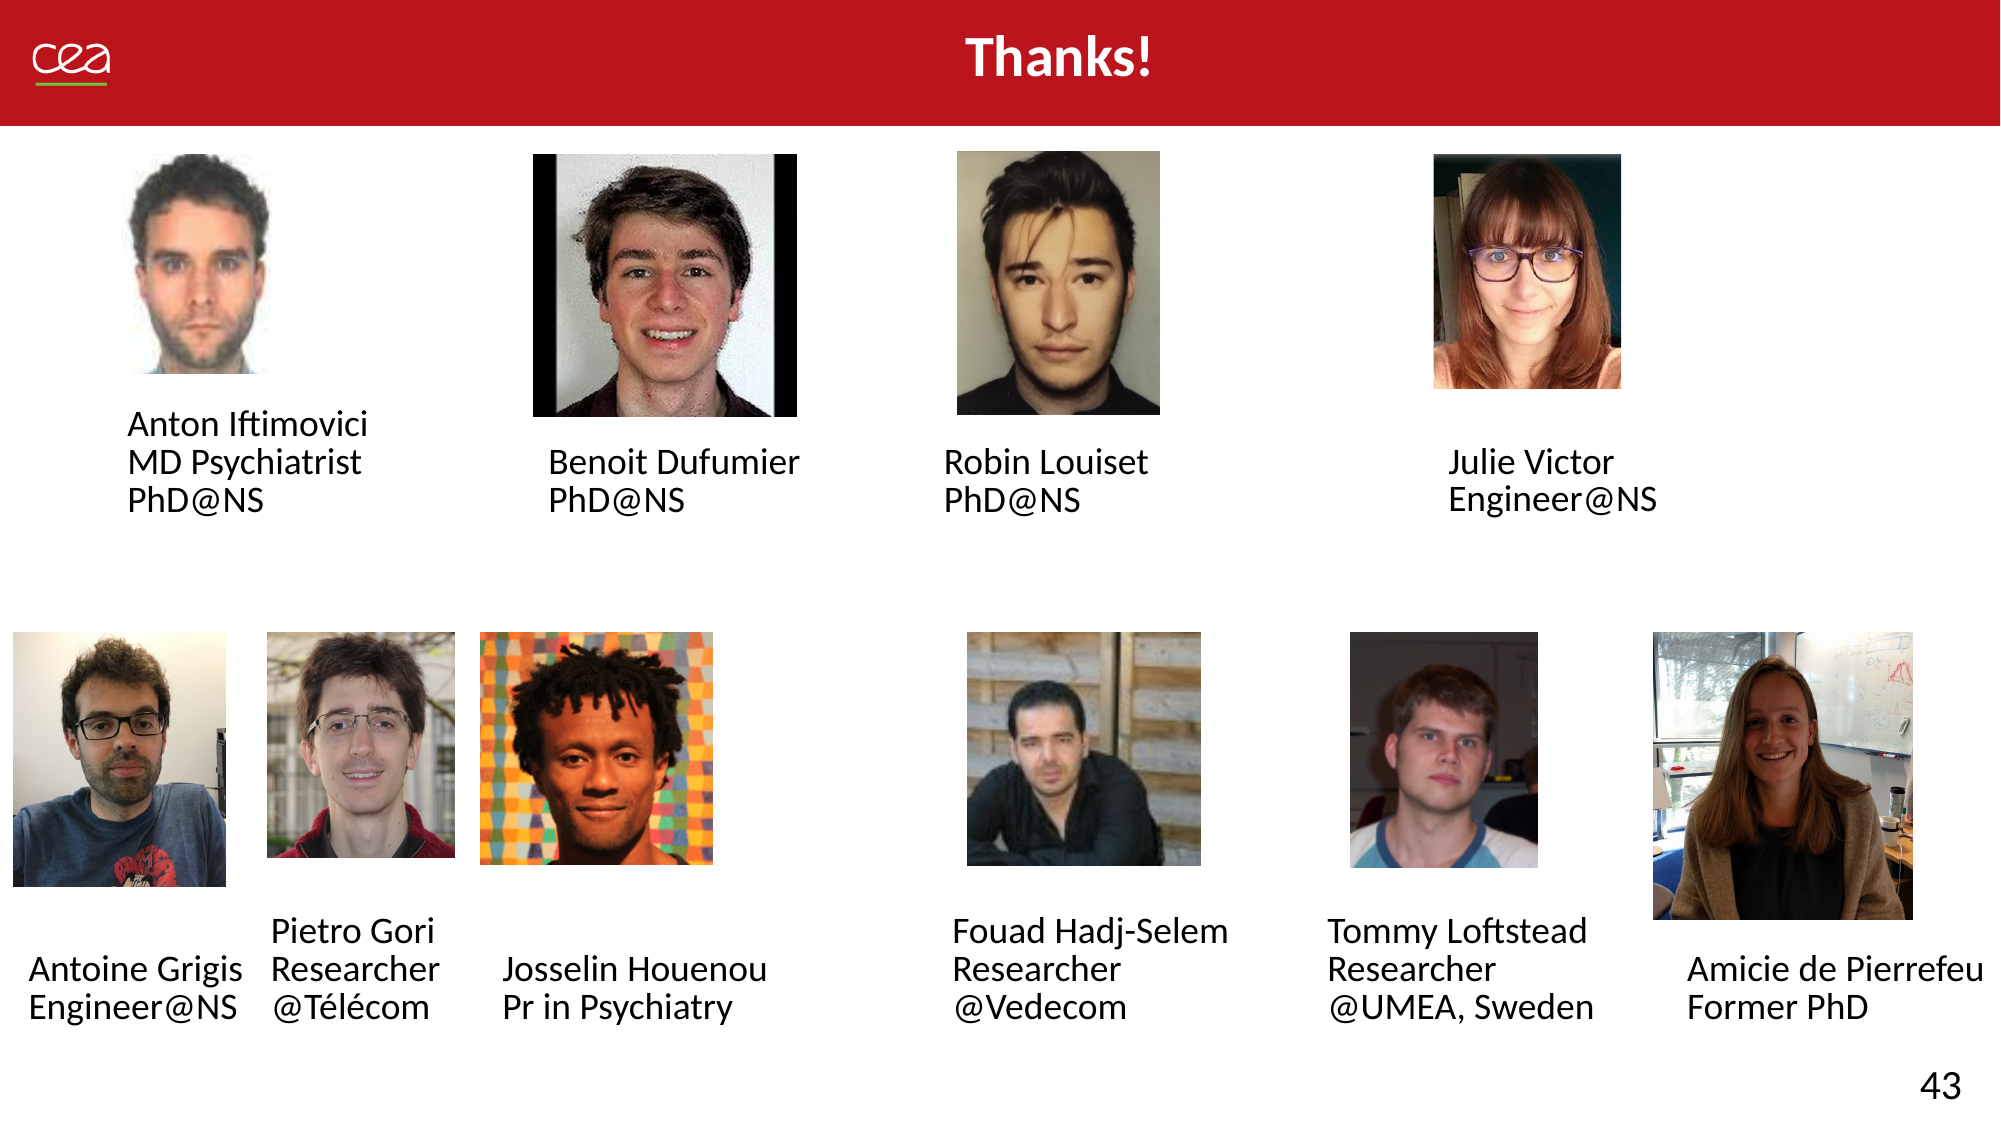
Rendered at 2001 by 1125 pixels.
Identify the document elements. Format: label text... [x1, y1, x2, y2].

picture [121, 154, 290, 374]
text_box Pietro Gori Researcher @Télécom [256, 908, 456, 1037]
text_box Antoine Grigis Engineer@NS [13, 946, 256, 1037]
picture [1433, 154, 1622, 389]
picture [533, 154, 797, 417]
picture [13, 632, 226, 887]
picture [1350, 632, 1538, 868]
picture [967, 632, 1201, 866]
picture [1653, 632, 1913, 920]
text_box Benoit Dufumier PhD@NS [533, 438, 816, 530]
title Thanks! [120, 0, 2000, 124]
picture [9, 8, 120, 109]
text_box Julie Victor Engineer@NS [1433, 438, 1741, 530]
picture [480, 632, 713, 865]
text_box Amicie de Pierrefeu Former PhD [1672, 946, 2000, 1037]
text_box Anton Iftimovici MD Psychiatrist PhD@NS [112, 401, 384, 530]
text_box Josselin Houenou Pr in Psychiatry [487, 946, 784, 1037]
text_box Robin Louiset PhD@NS [929, 438, 1165, 530]
text_box Tommy Loftstead Researcher @UMEA, Sweden [1312, 908, 1610, 1037]
text_box Fouad Hadj-Selem Researcher @Vedecom [937, 908, 1245, 1037]
picture [957, 151, 1160, 415]
picture [267, 632, 455, 858]
